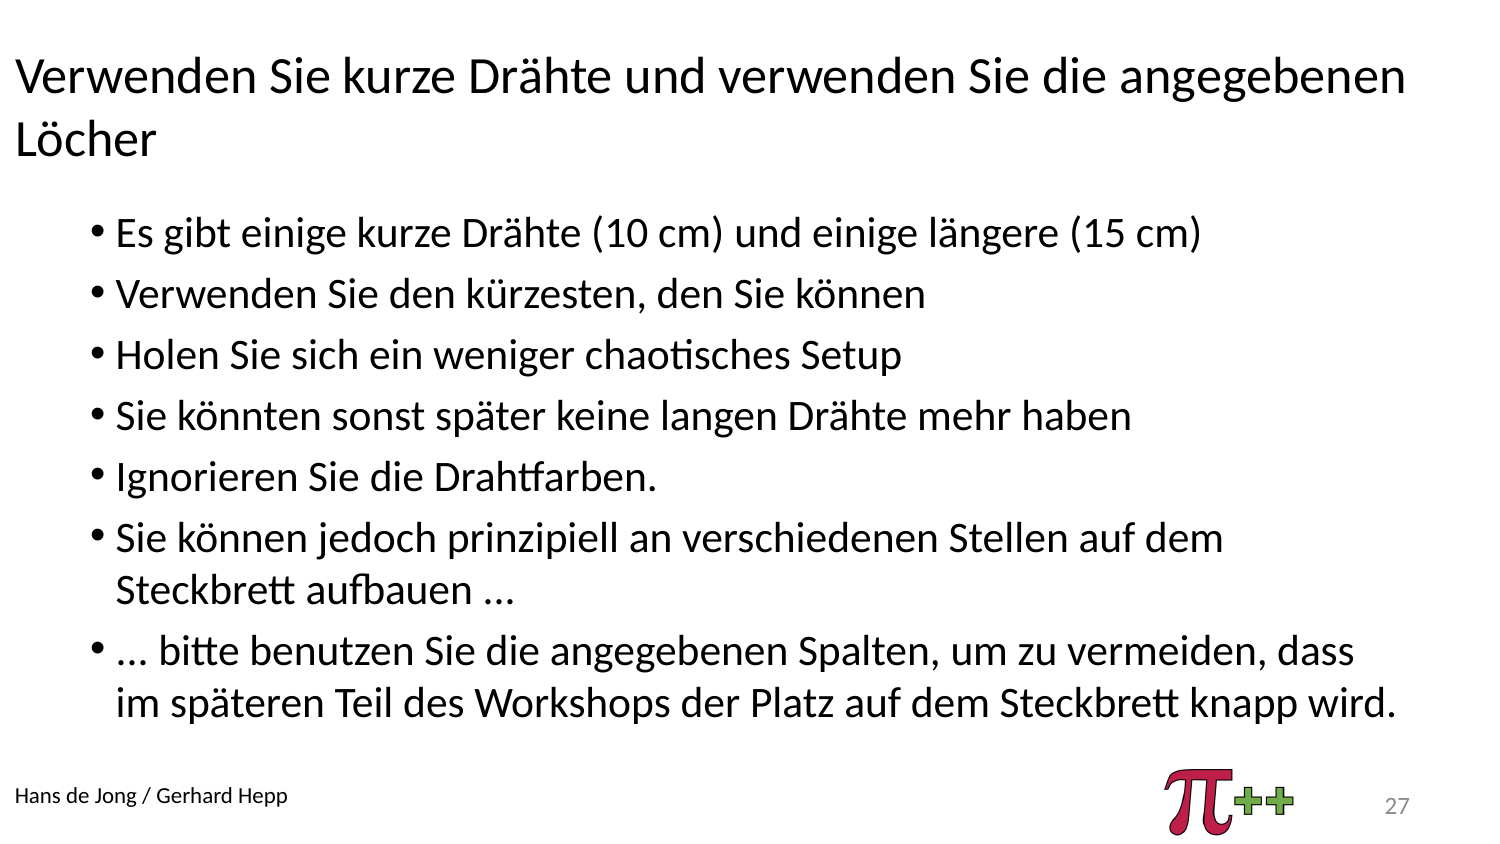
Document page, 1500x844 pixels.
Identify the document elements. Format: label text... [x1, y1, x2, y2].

slide_number <getal> [1340, 782, 1425, 827]
title Verwenden Sie kurze Drähte und verwenden Sie die angegebenen Löcher [0, 33, 1500, 175]
picture [1163, 768, 1294, 836]
list Es gibt einige kurze Drähte (10 cm) und einige längere (15 cm) Verwenden Sie den kürzesten, den Sie können Holen Sie sich ein weniger chaotisches Setup Sie könnten sonst später keine langen Drähte mehr haben Ignorieren Sie die Drahtfarben. Sie können jedoch prinzipiell an verschiedenen Stellen auf dem Steckbrett aufbauen ... ... bitte benutzen Sie die angegebenen Spalten, um zu vermeiden, dass im späteren Teil des Workshops der Platz auf dem Steckbrett knapp wird. [75, 196, 1425, 754]
